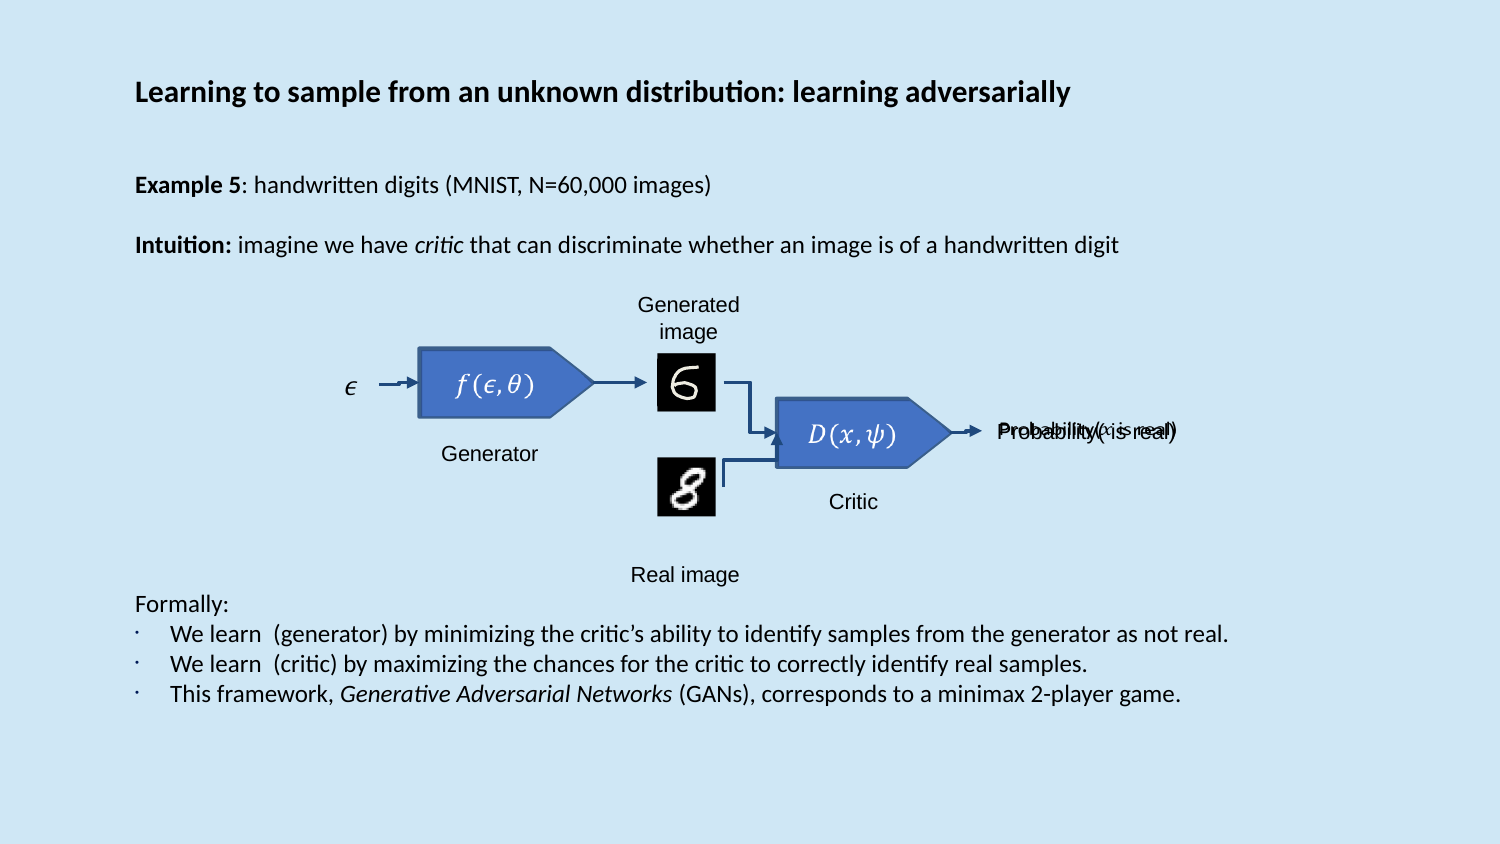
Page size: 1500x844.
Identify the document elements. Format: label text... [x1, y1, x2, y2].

text_box [659, 359, 713, 406]
picture [647, 351, 724, 421]
text_box [328, 359, 379, 409]
text_box [419, 348, 593, 417]
picture [647, 448, 724, 526]
text_box Critic [766, 479, 941, 521]
text_box Generator [403, 432, 577, 474]
text_box [981, 409, 1198, 452]
text_box Real image [589, 553, 782, 595]
text_box Learning to sample from an unknown distribution: learning adversarially Example 5: handwritten digits (MNIST, N=60,000 images) Intuition: imagine we have critic that can discriminate whether an image is of a handwritten digit Formally: We learn (generator) by minimizing the critic’s ability to identify samples from the generator as not real. We learn (critic) by maximizing the chances for the critic to correctly identify real samples. This framework, Generative Adversarial Networks (GANs), corresponds to a minimax 2-player game. [120, 63, 1364, 716]
text_box Generated image [592, 283, 785, 351]
text_box [776, 398, 950, 467]
